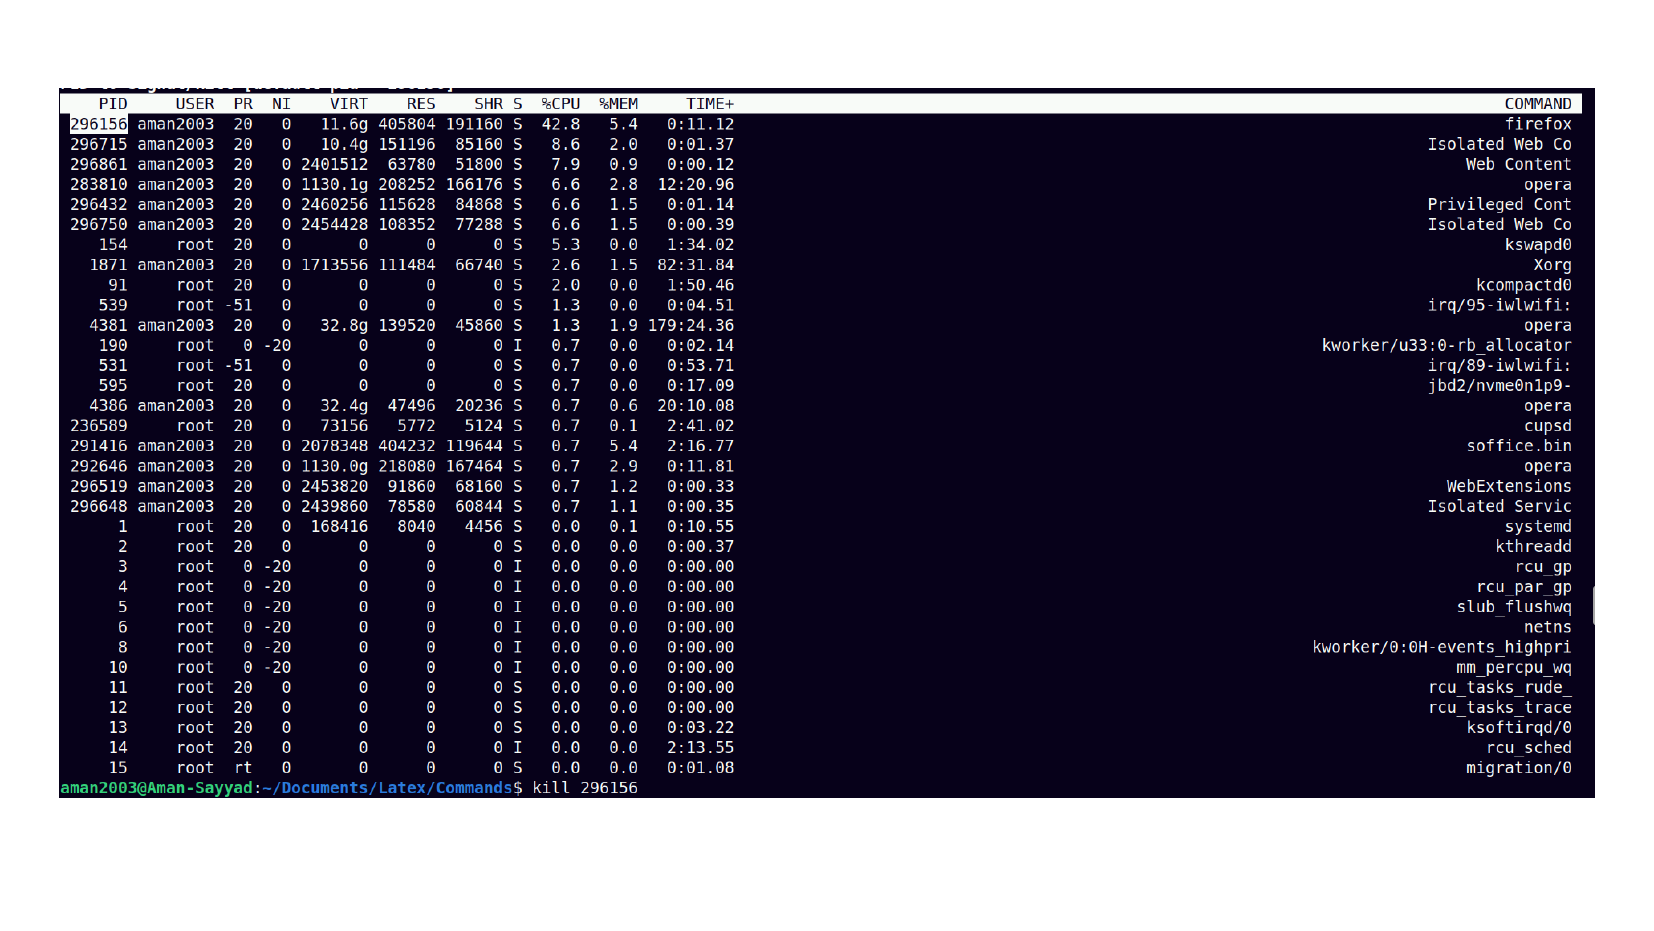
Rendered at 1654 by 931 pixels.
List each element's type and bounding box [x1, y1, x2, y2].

picture [59, 88, 1595, 798]
